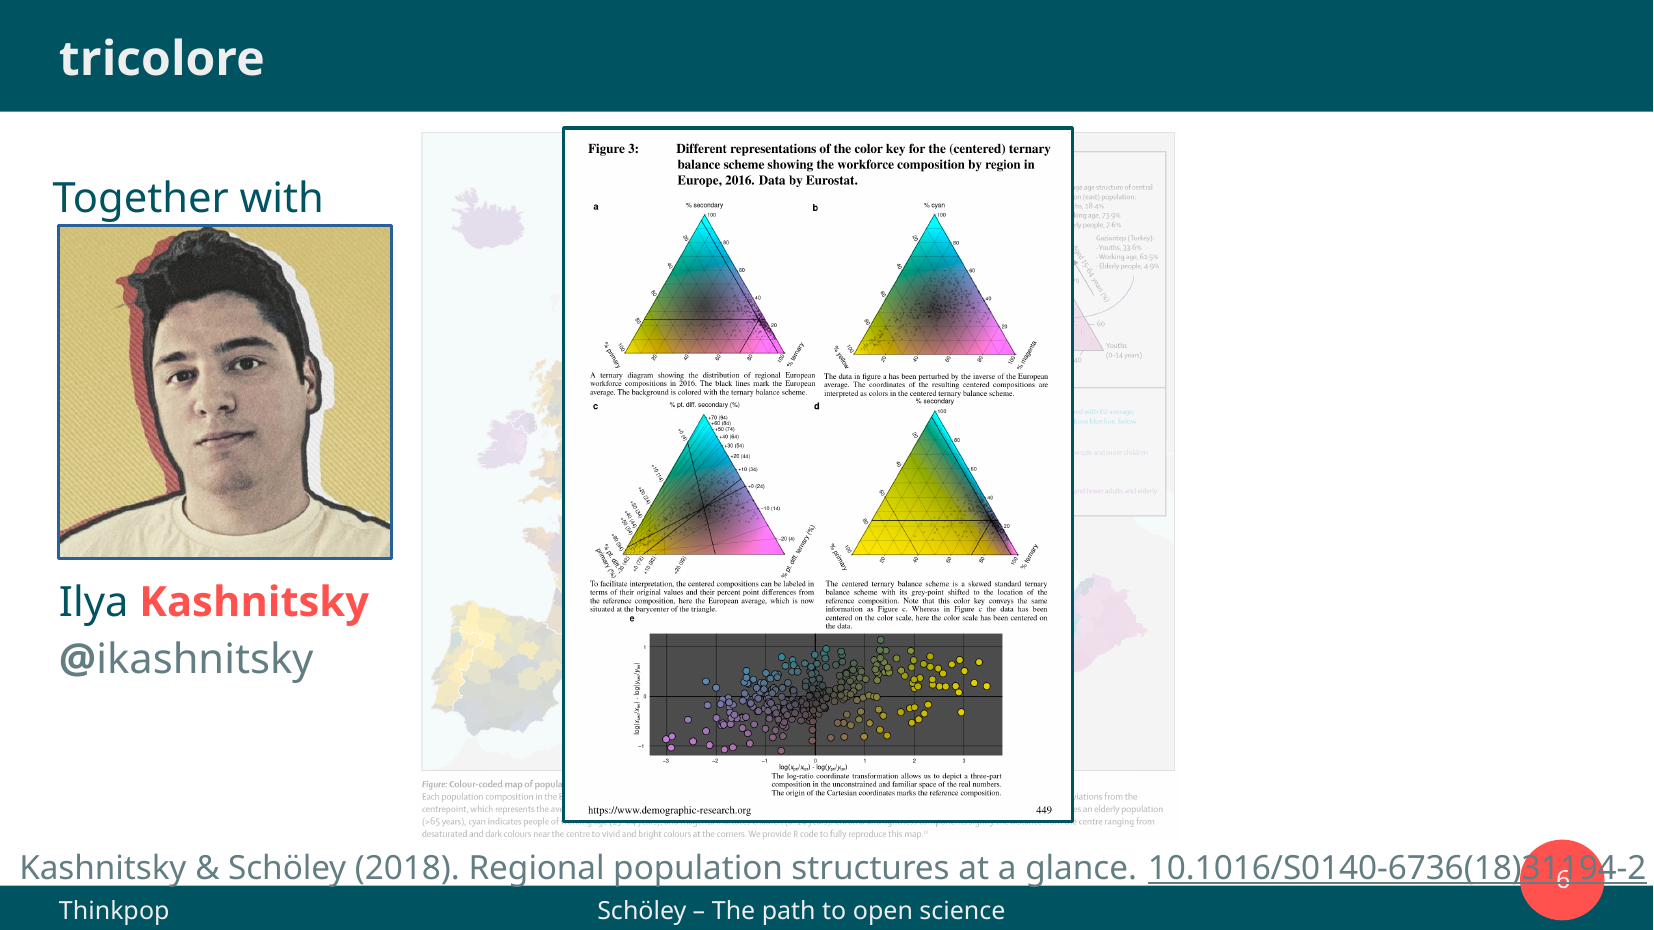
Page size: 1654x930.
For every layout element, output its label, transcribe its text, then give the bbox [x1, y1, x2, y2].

text_box Together with [37, 160, 417, 225]
picture [60, 227, 390, 558]
picture [417, 126, 1179, 836]
picture [565, 129, 1071, 820]
title tricolore [58, 0, 1594, 117]
text_box Kashnitsky & Schöley (2018). Regional population structures at a glance. 10.1016/S0140-6736(18)31194-2 [4, 836, 1434, 890]
text_box Ilya Kashnitsky @ikashnitsky [44, 563, 417, 677]
